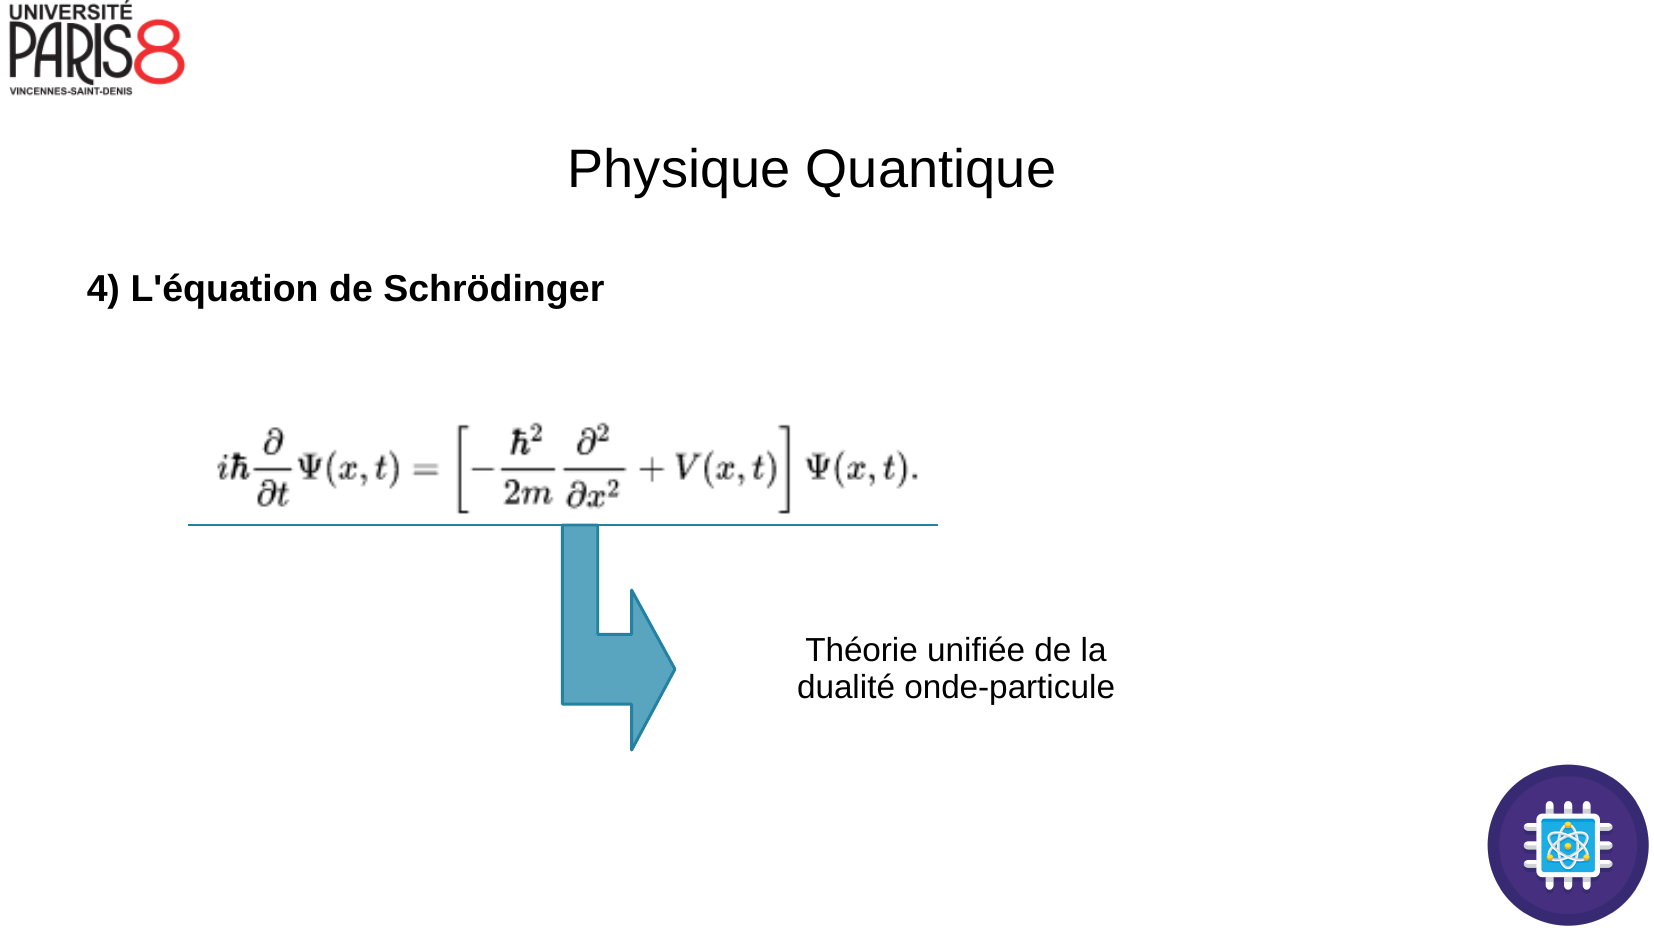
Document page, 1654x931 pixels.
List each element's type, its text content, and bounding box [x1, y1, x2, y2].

picture [0, 0, 192, 100]
text_box Théorie unifiée de la dualité onde-particule [750, 623, 1163, 713]
picture [1482, 759, 1654, 931]
text_box [562, 526, 675, 751]
picture [187, 399, 960, 526]
title Physique Quantique [86, 112, 1538, 226]
subtitle 4) L'équation de Schrödinger [86, 267, 1576, 808]
